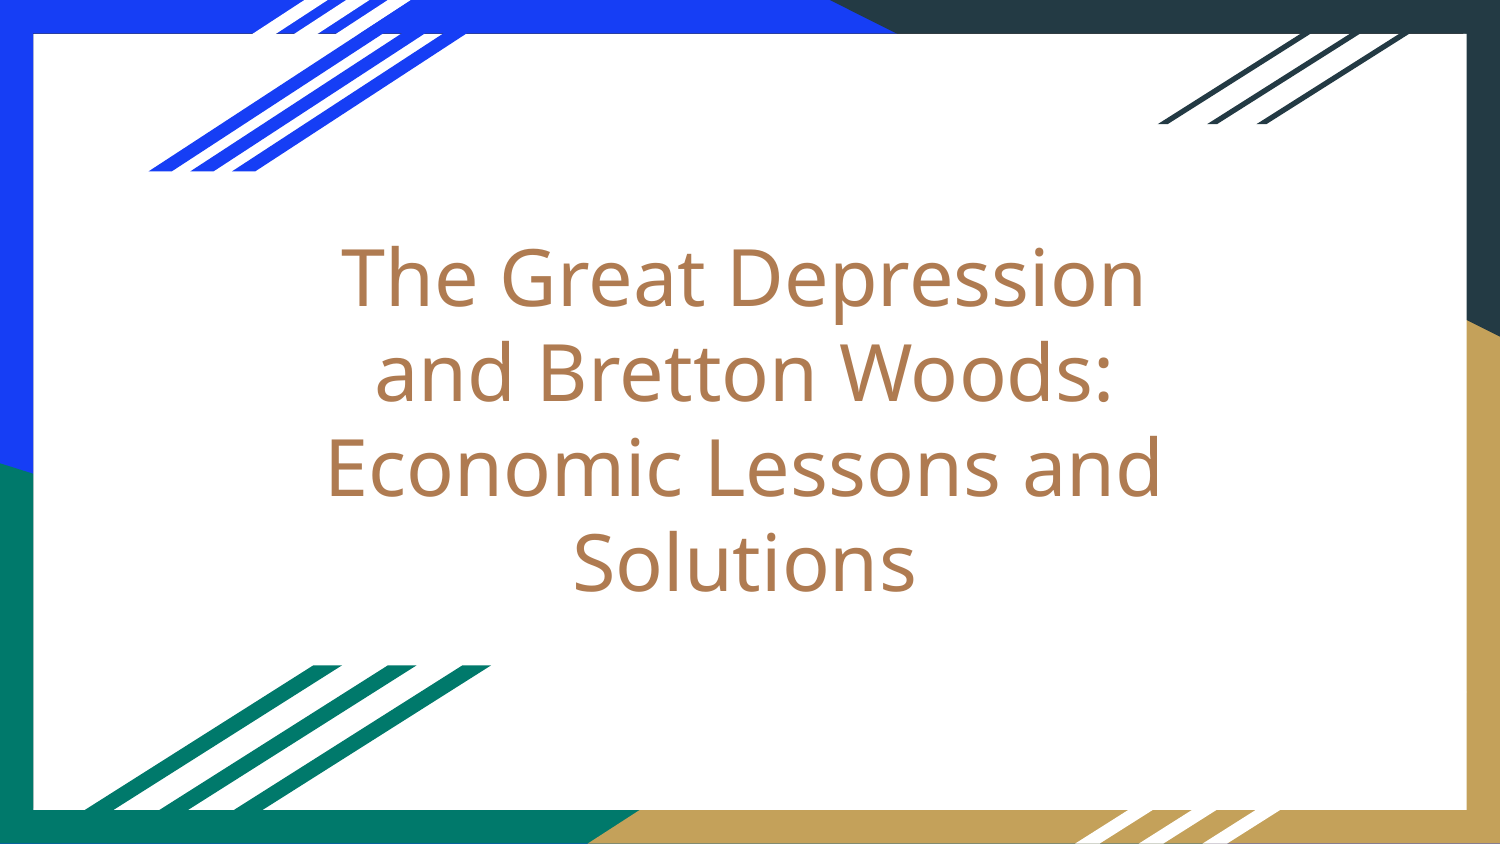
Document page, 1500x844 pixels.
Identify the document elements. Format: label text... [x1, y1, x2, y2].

title The Great Depression and Bretton Woods: Economic Lessons and Solutions [304, 298, 1185, 537]
